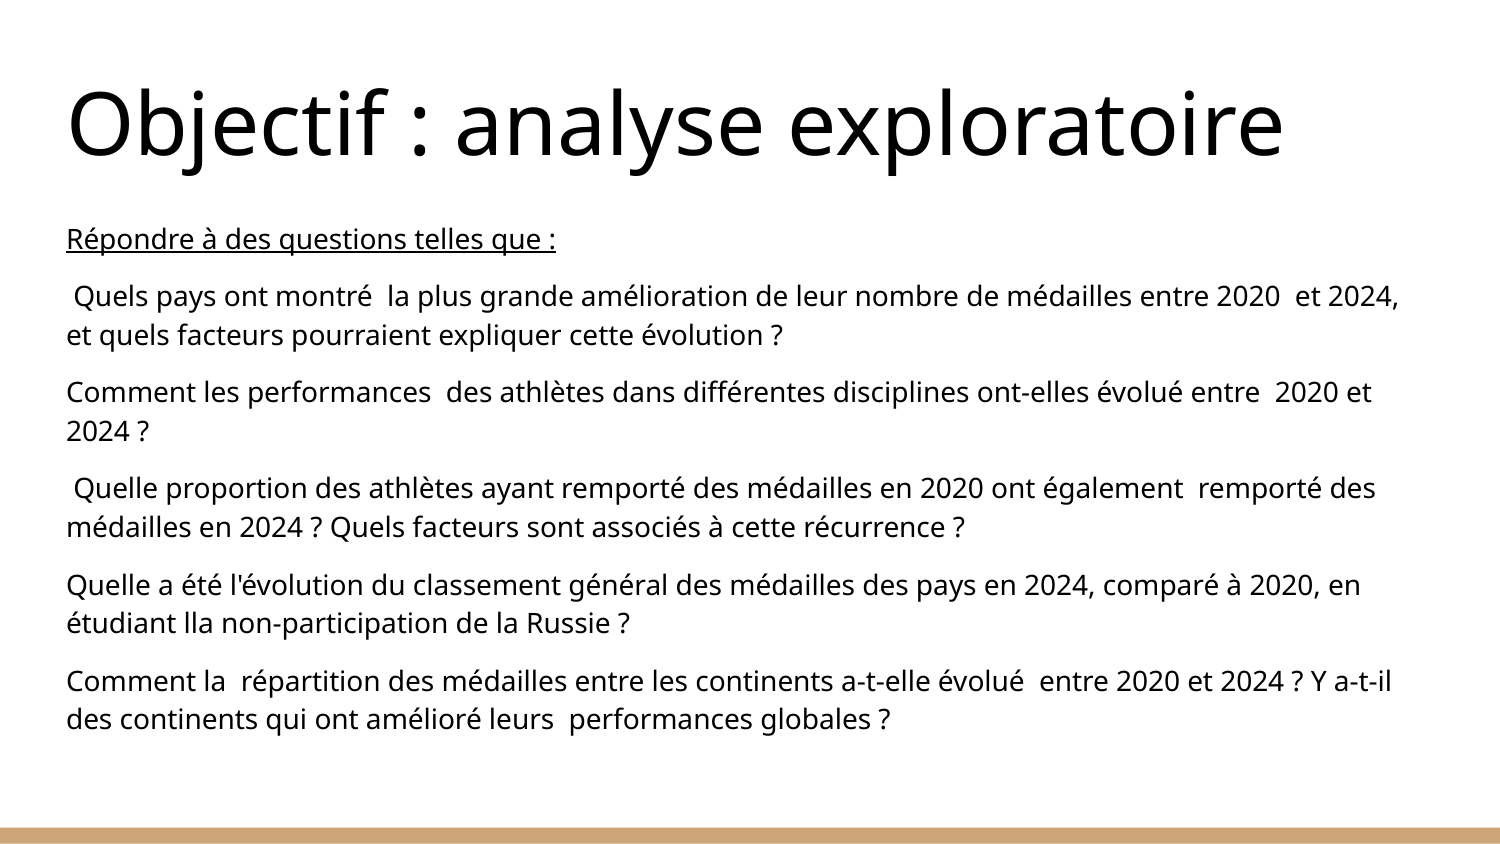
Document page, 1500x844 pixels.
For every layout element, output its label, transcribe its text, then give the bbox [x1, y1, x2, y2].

list Répondre à des questions telles que : Quels pays ont montré la plus grande amélioration de leur nombre de médailles entre 2020 et 2024, et quels facteurs pourraient expliquer cette évolution ? Comment les performances des athlètes dans différentes disciplines ont-elles évolué entre 2020 et 2024 ? Quelle proportion des athlètes ayant remporté des médailles en 2020 ont également remporté des médailles en 2024 ? Quels facteurs sont associés à cette récurrence ? Quelle a été l'évolution du classement général des médailles des pays en 2024, comparé à 2020, en étudiant lla non-participation de la Russie ? Comment la répartition des médailles entre les continents a-t-elle évolué entre 2020 et 2024 ? Y a-t-il des continents qui ont amélioré leurs performances globales ? [51, 200, 1449, 752]
title Objectif : analyse exploratoire [51, 51, 1449, 189]
